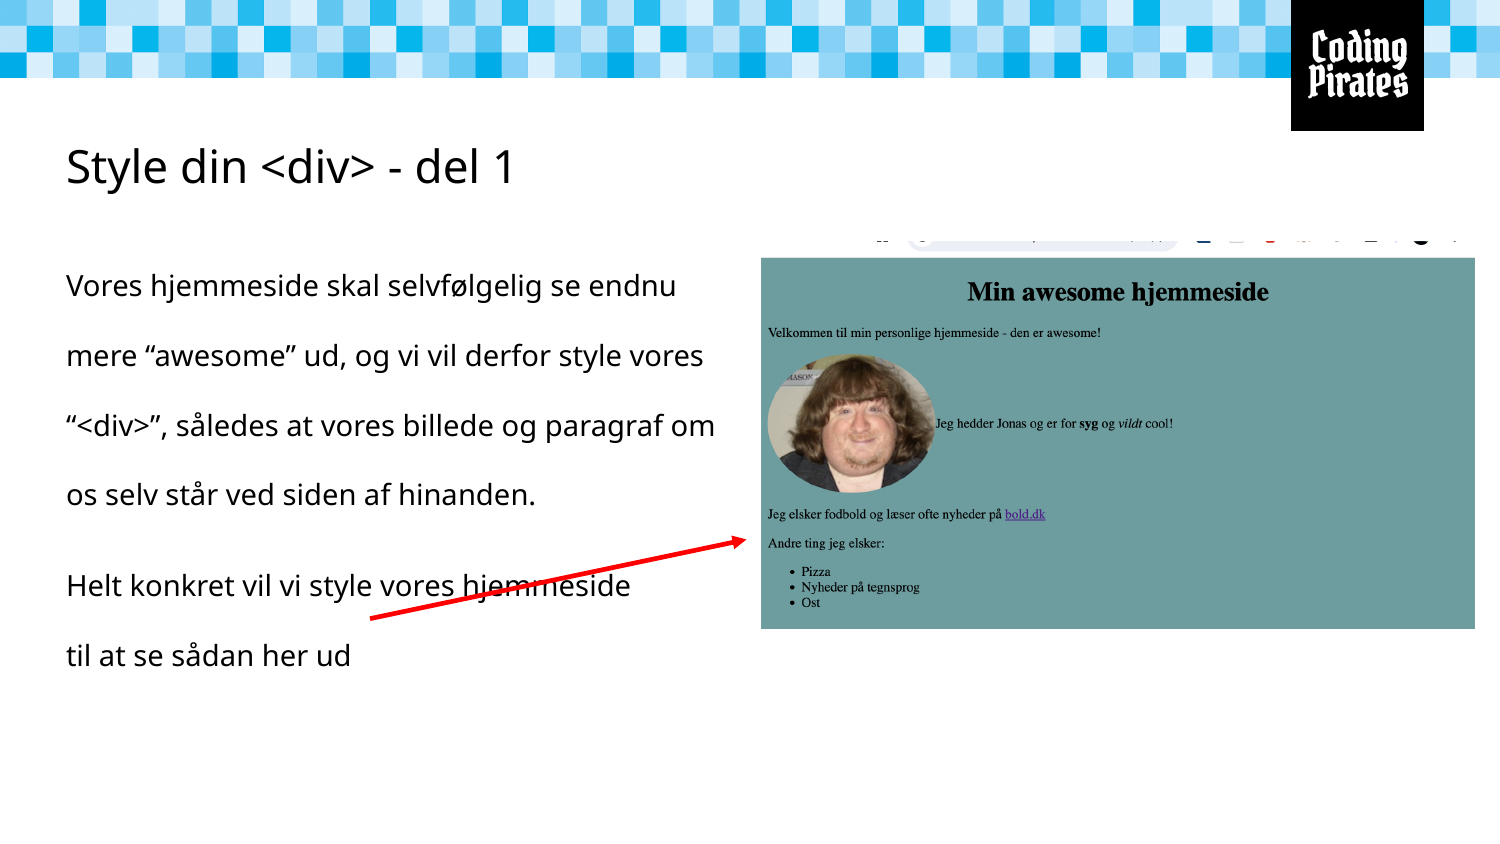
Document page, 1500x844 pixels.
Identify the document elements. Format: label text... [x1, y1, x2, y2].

list Vores hjemmeside skal selvfølgelig se endnu mere “awesome” ud, og vi vil derfor style vores “<div>”, således at vores billede og paragraf om os selv står ved siden af hinanden. Helt konkret vil vi style vores hjemmeside til at se sådan her ud [51, 216, 737, 800]
title Style din <div> - del 1 [51, 123, 1223, 217]
picture [0, 0, 1056, 78]
picture [1291, 0, 1424, 131]
picture [761, 241, 1475, 629]
